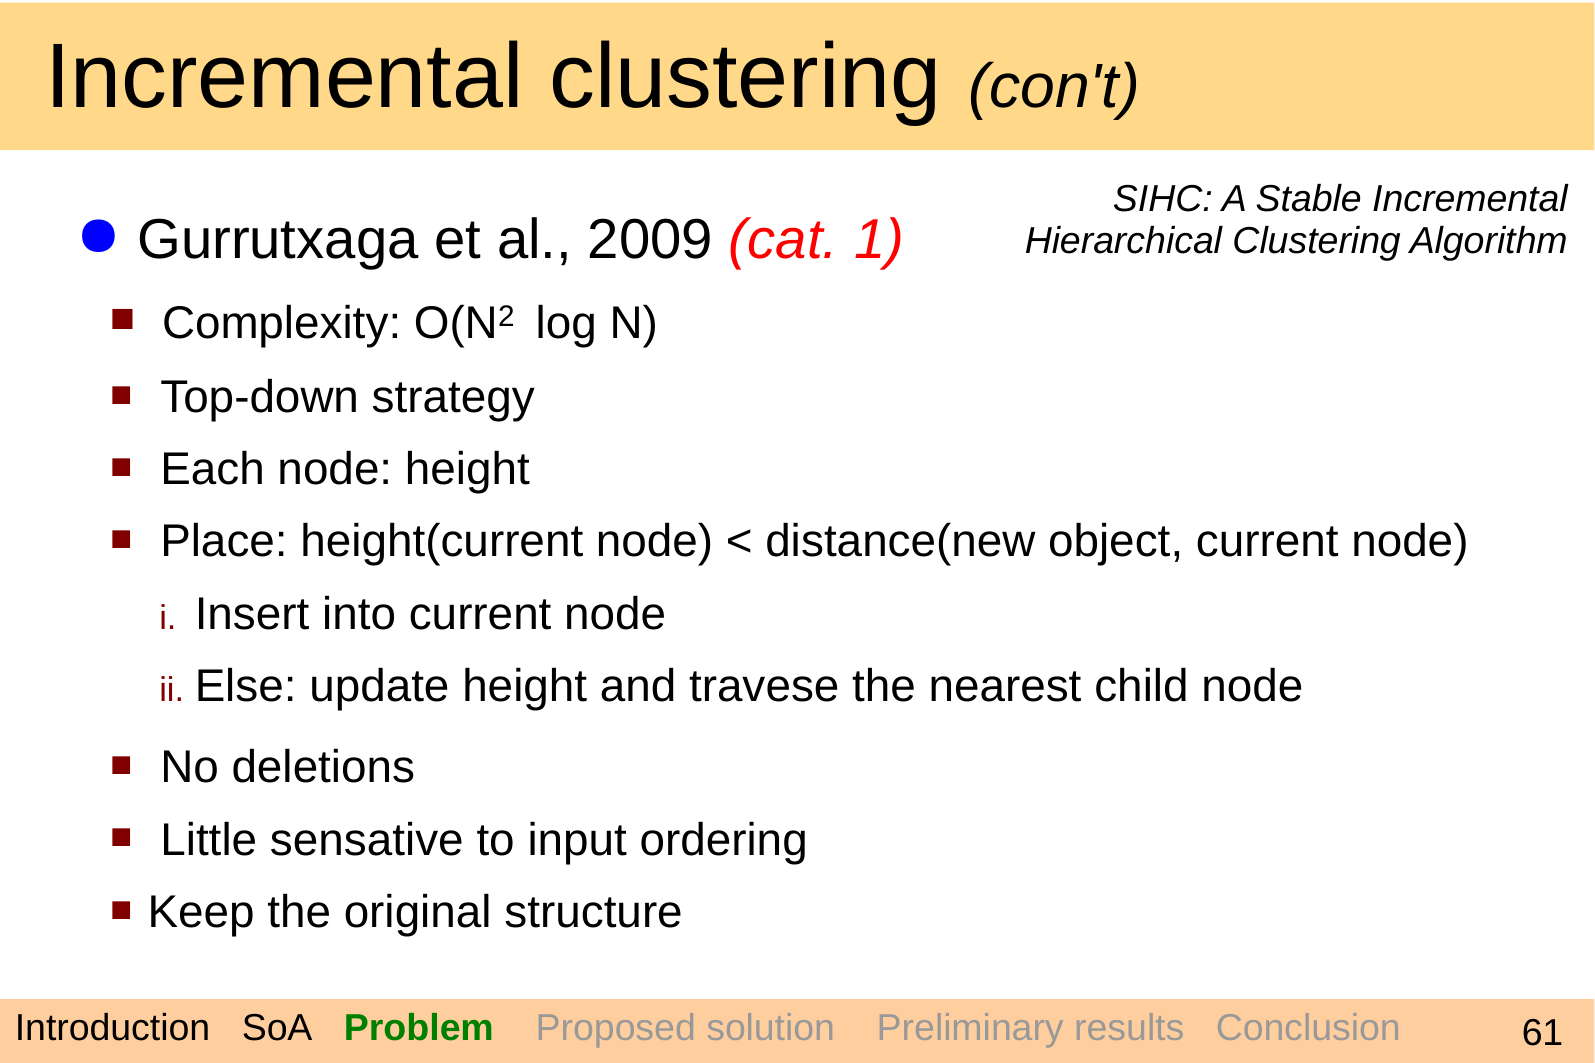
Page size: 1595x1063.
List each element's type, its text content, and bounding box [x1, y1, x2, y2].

text_box <number> [1377, 1003, 1579, 1063]
list Gurrutxaga et al., 2009 (cat. 1) Complexity: O(N2 log N) Top-down strategy Each node: height Place: height(current node) < distance(new object, current node) Insert into current node Else: update height and travese the nearest child node No deletions Little sensative to input ordering Keep the original structure [76, 207, 1595, 976]
list SIHC: A Stable Incremental Hierarchical Clustering Algorithm [979, 177, 1568, 262]
title Incremental clustering (con't) [0, 2, 1595, 151]
text_box Introduction SoA Problem Proposed solution Preliminary results Conclusion [0, 999, 1595, 1063]
